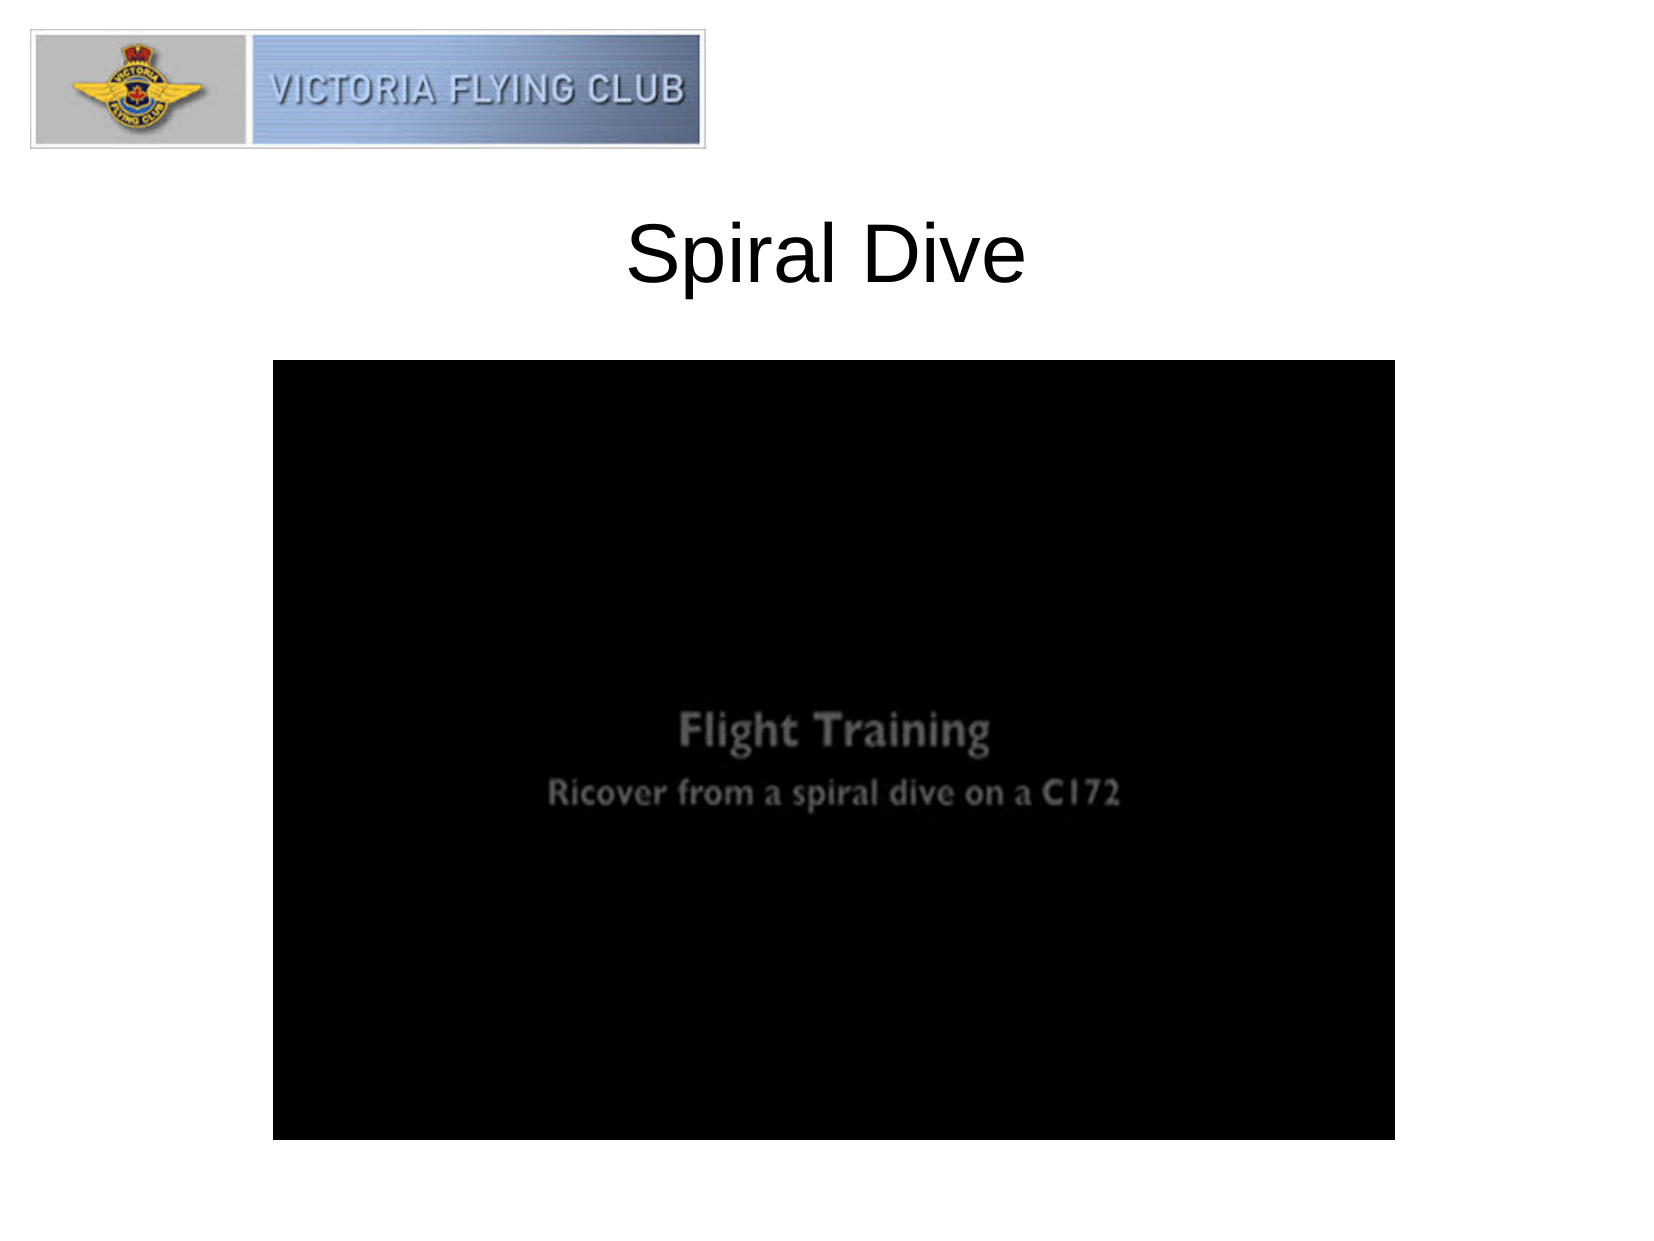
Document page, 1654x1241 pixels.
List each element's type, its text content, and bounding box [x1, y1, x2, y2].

text_box [272, 360, 1396, 1141]
picture [30, 29, 706, 149]
title Spiral Dive [82, 150, 1571, 358]
